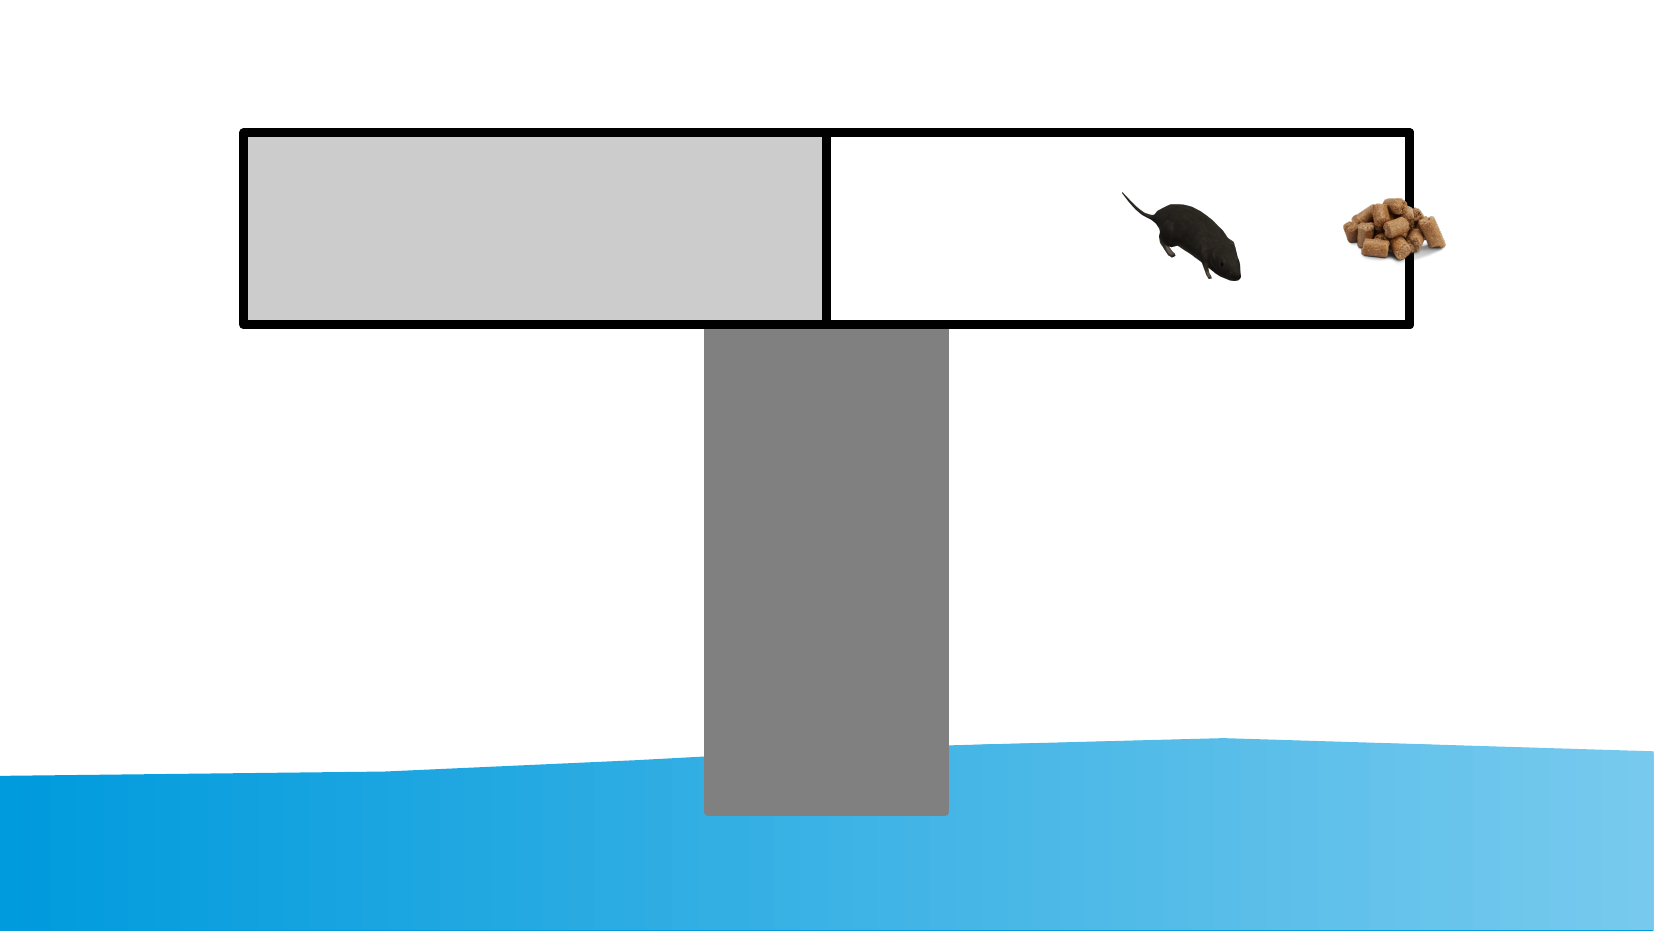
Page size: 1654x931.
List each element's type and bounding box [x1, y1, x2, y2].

picture [1343, 141, 1447, 266]
text_box [243, 132, 1410, 813]
picture [1122, 192, 1241, 281]
